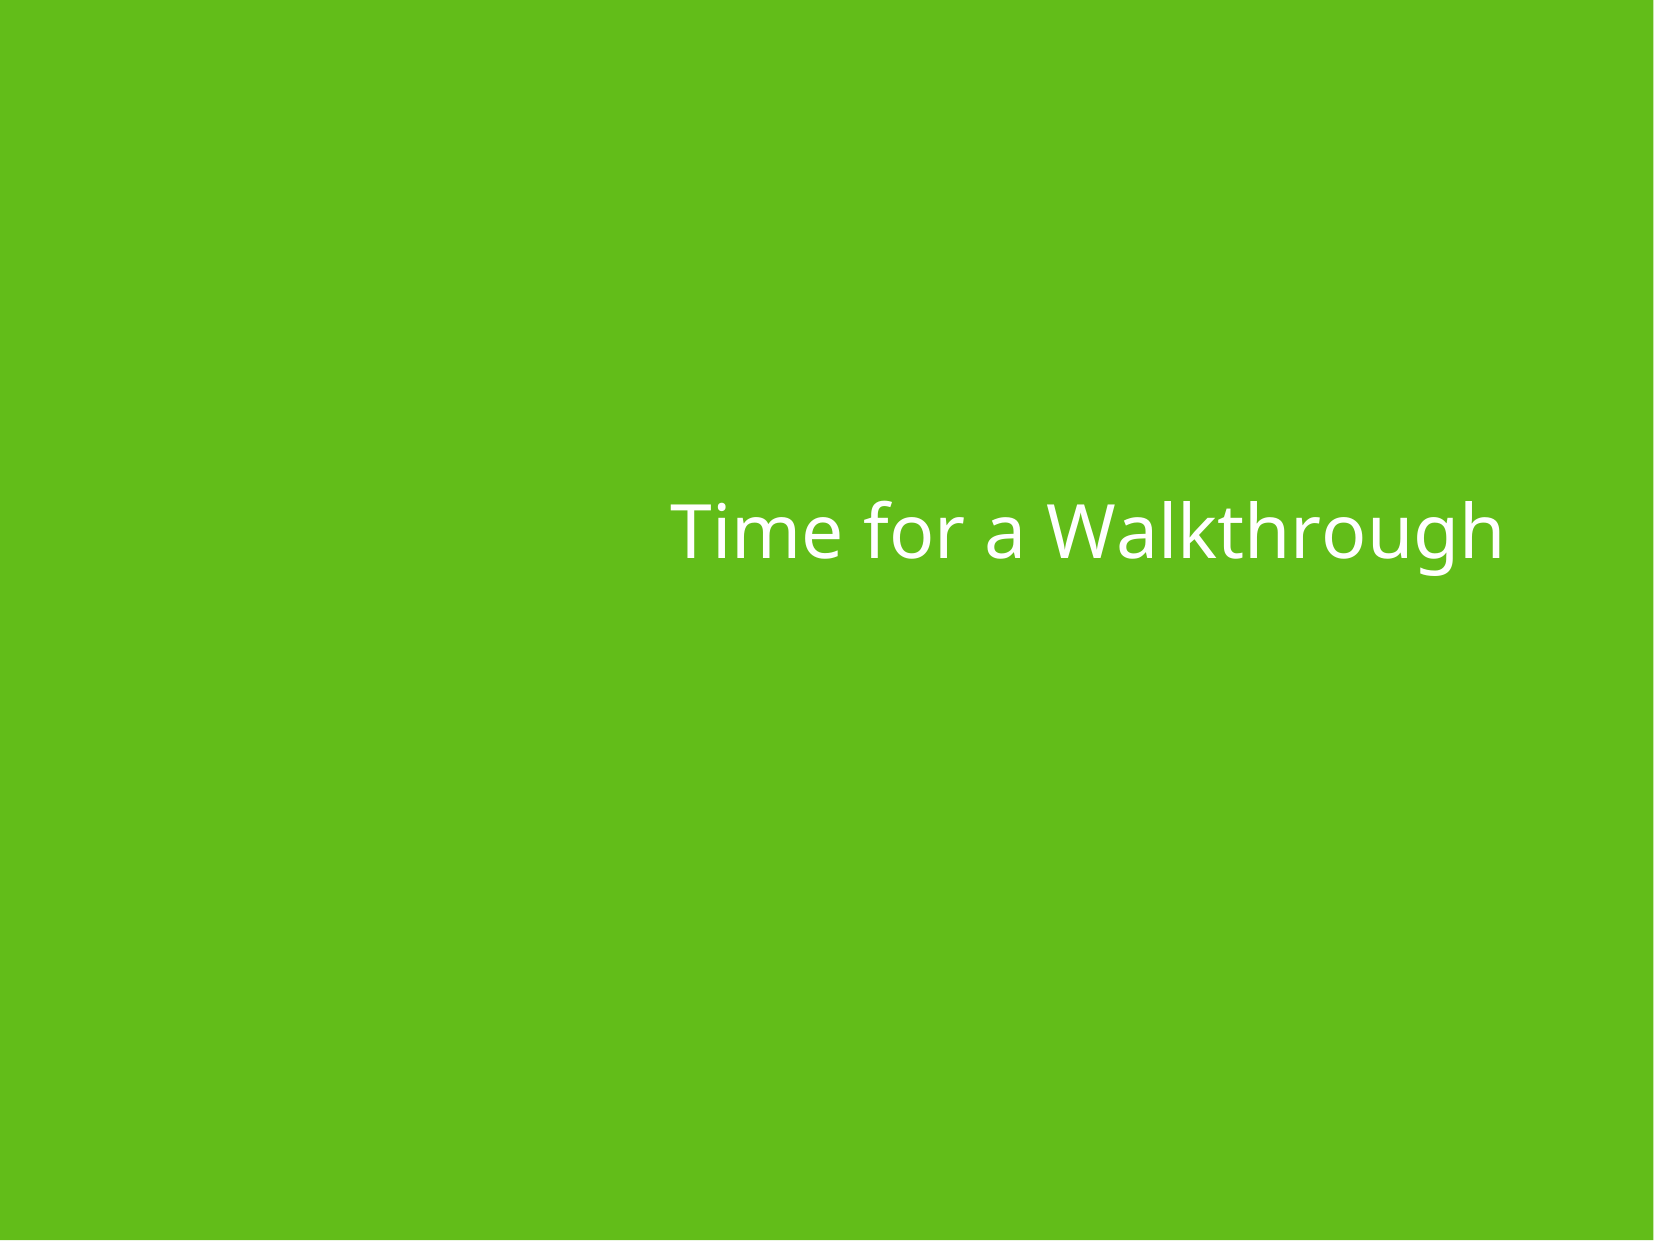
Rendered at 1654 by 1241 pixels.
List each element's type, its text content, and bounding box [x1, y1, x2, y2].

title Time for a Walkthrough [271, 426, 1522, 633]
